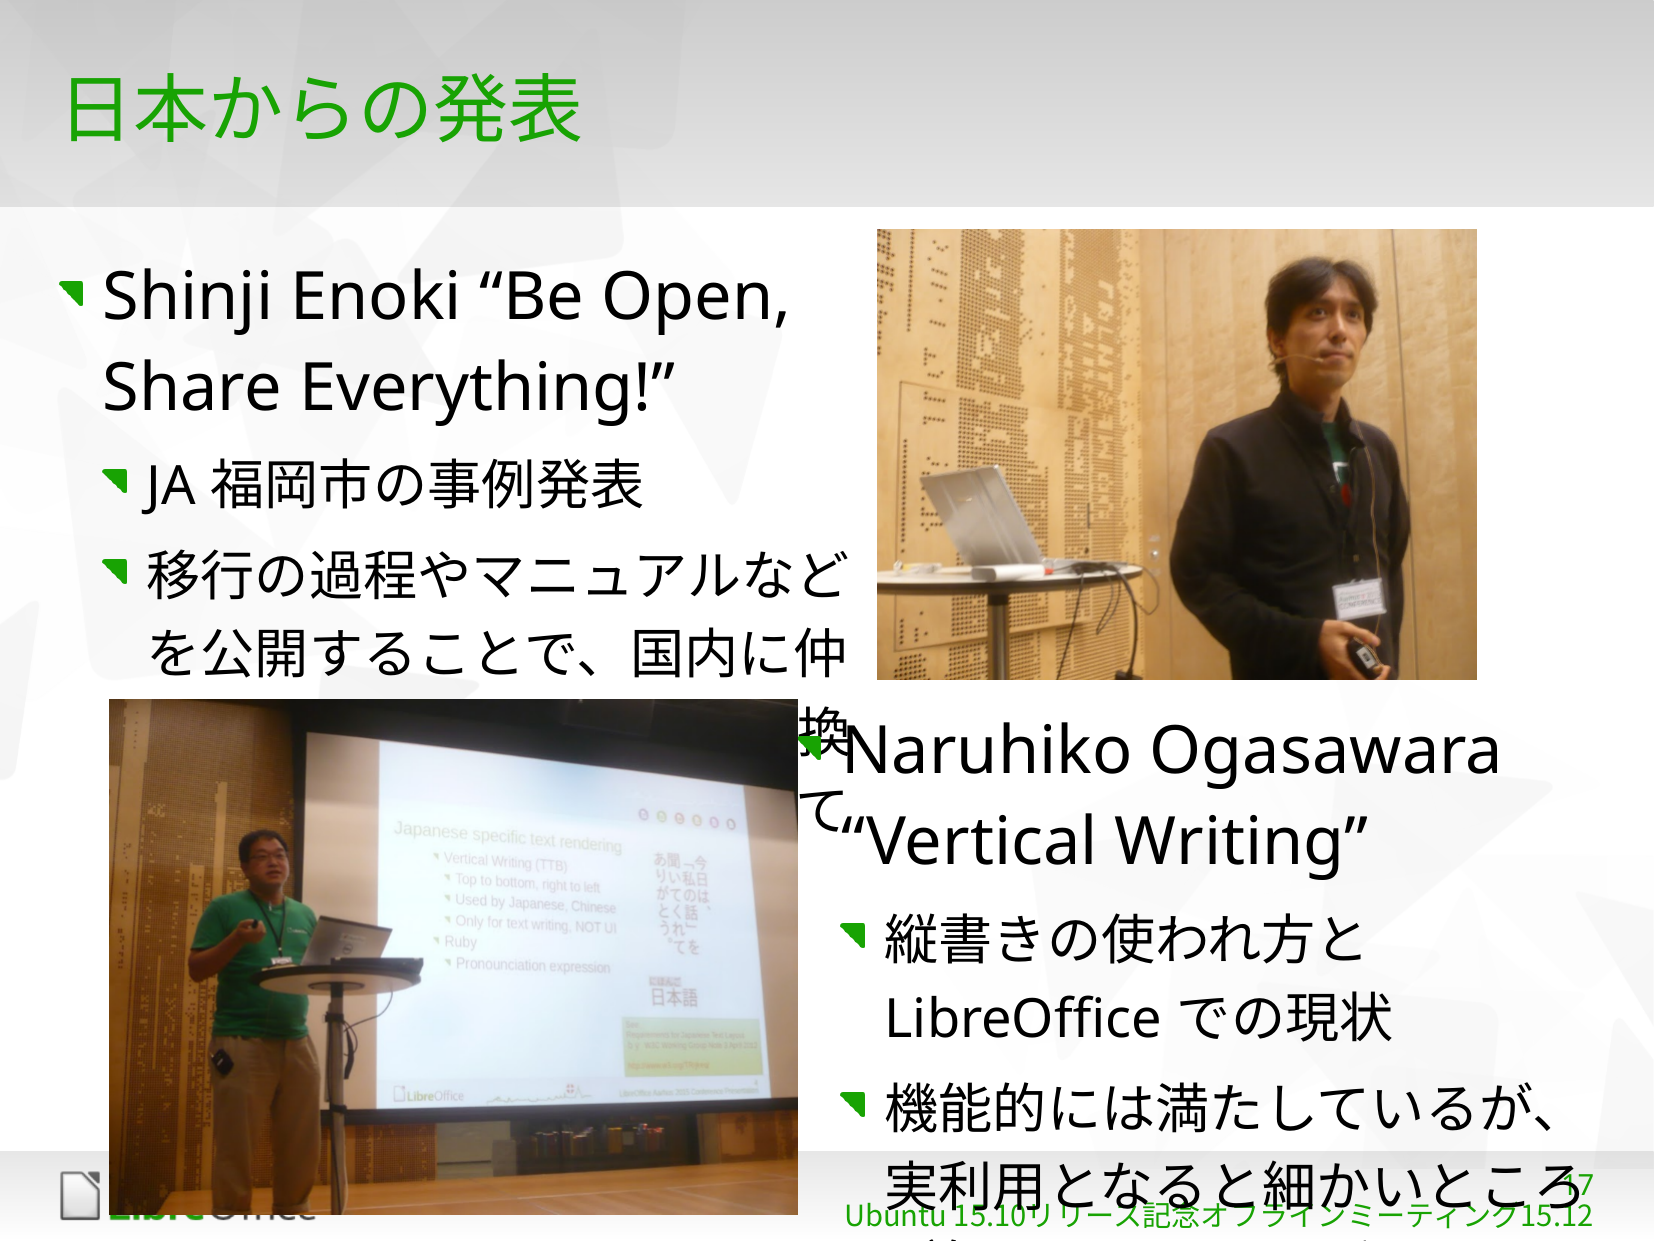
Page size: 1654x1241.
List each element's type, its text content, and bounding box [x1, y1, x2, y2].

list Naruhiko Ogasawara “Vertical Writing” 縦書きの使われ方とLibreOfficeでの現状 機能的には満たしているが、実利用となると細かいところが気になるという話 [798, 702, 1625, 1134]
list Shinji Enoki “Be Open, Share Everything!” JA福岡市の事例発表 移行の過程やマニュアルなどを公開することで、国内に仲間を増やし、ナレッジの交換を広げることの価値について [59, 248, 886, 709]
picture [877, 229, 1654, 1169]
picture [0, 0, 798, 1240]
title 日本からの発表 [59, 29, 1595, 178]
